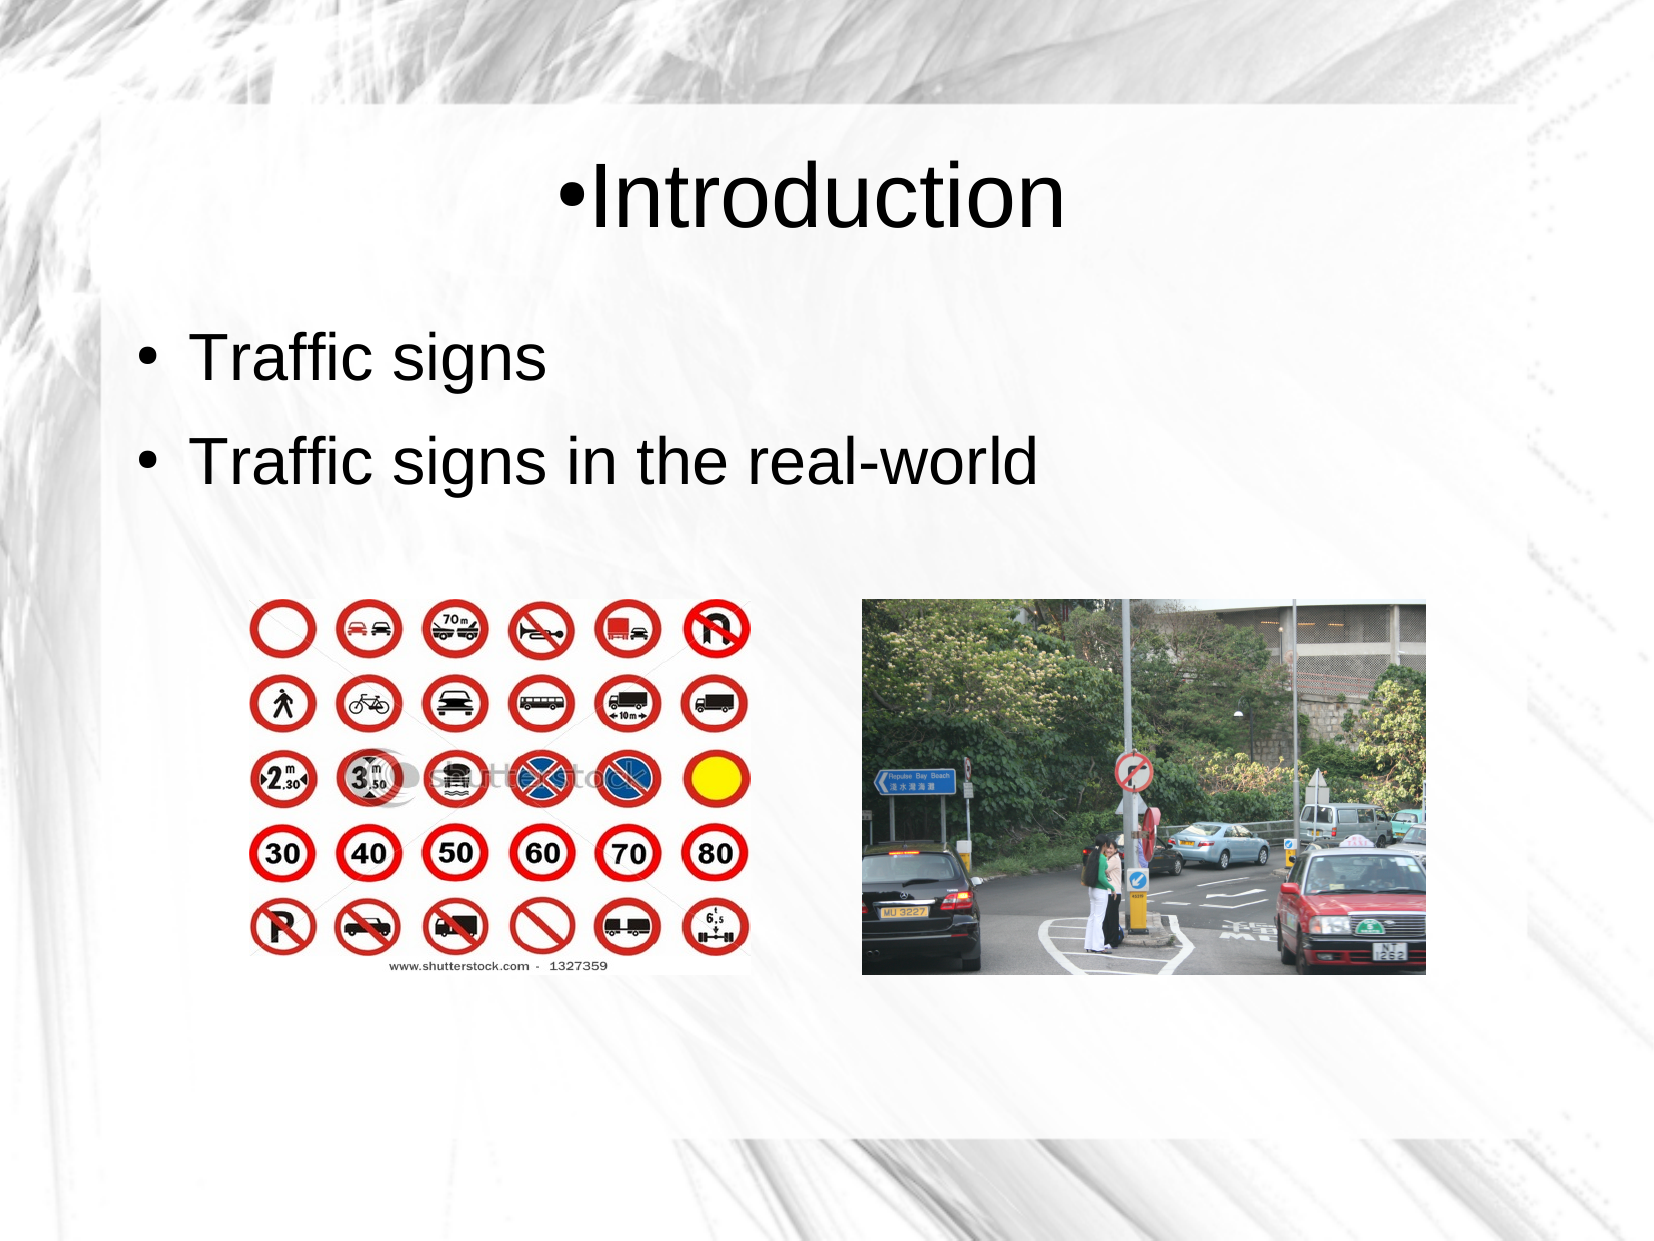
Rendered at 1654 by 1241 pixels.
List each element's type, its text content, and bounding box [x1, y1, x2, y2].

list Traffic signs Traffic signs in the real-world [118, 319, 1571, 945]
picture [0, 0, 1654, 1241]
title Introduction [118, 112, 1506, 281]
